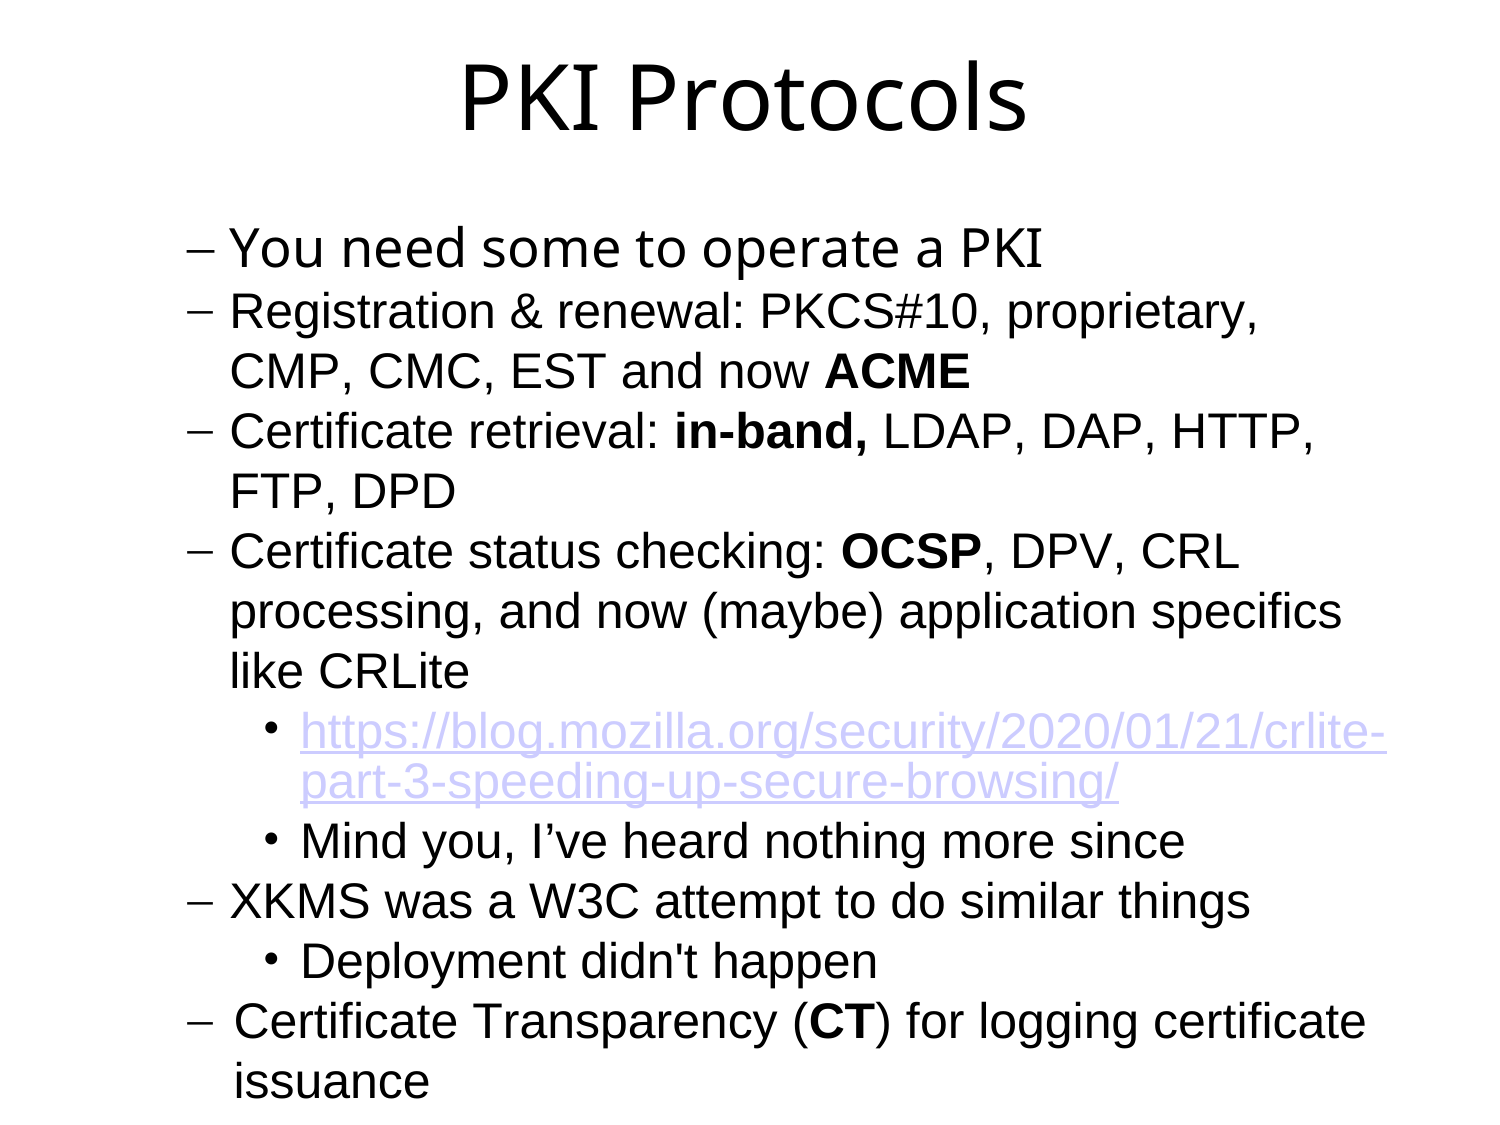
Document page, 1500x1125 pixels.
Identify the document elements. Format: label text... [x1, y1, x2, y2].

text_box PKI Protocols [106, 0, 1382, 188]
text_box You need some to operate a PKI Registration & renewal: PKCS#10, proprietary, CMP, CMC, EST and now ACME Certificate retrieval: in-band, LDAP, DAP, HTTP, FTP, DPD Certificate status checking: OCSP, DPV, CRL processing, and now (maybe) application specifics like CRLite https://blog.mozilla.org/security/2020/01/21/crlite-part-3-speeding-up-secure-browsing/ Mind you, I’ve heard nothing more since XKMS was a W3C attempt to do similar things Deployment didn't happen Certificate Transparency (CT) for logging certificate issuance [112, 212, 1388, 888]
